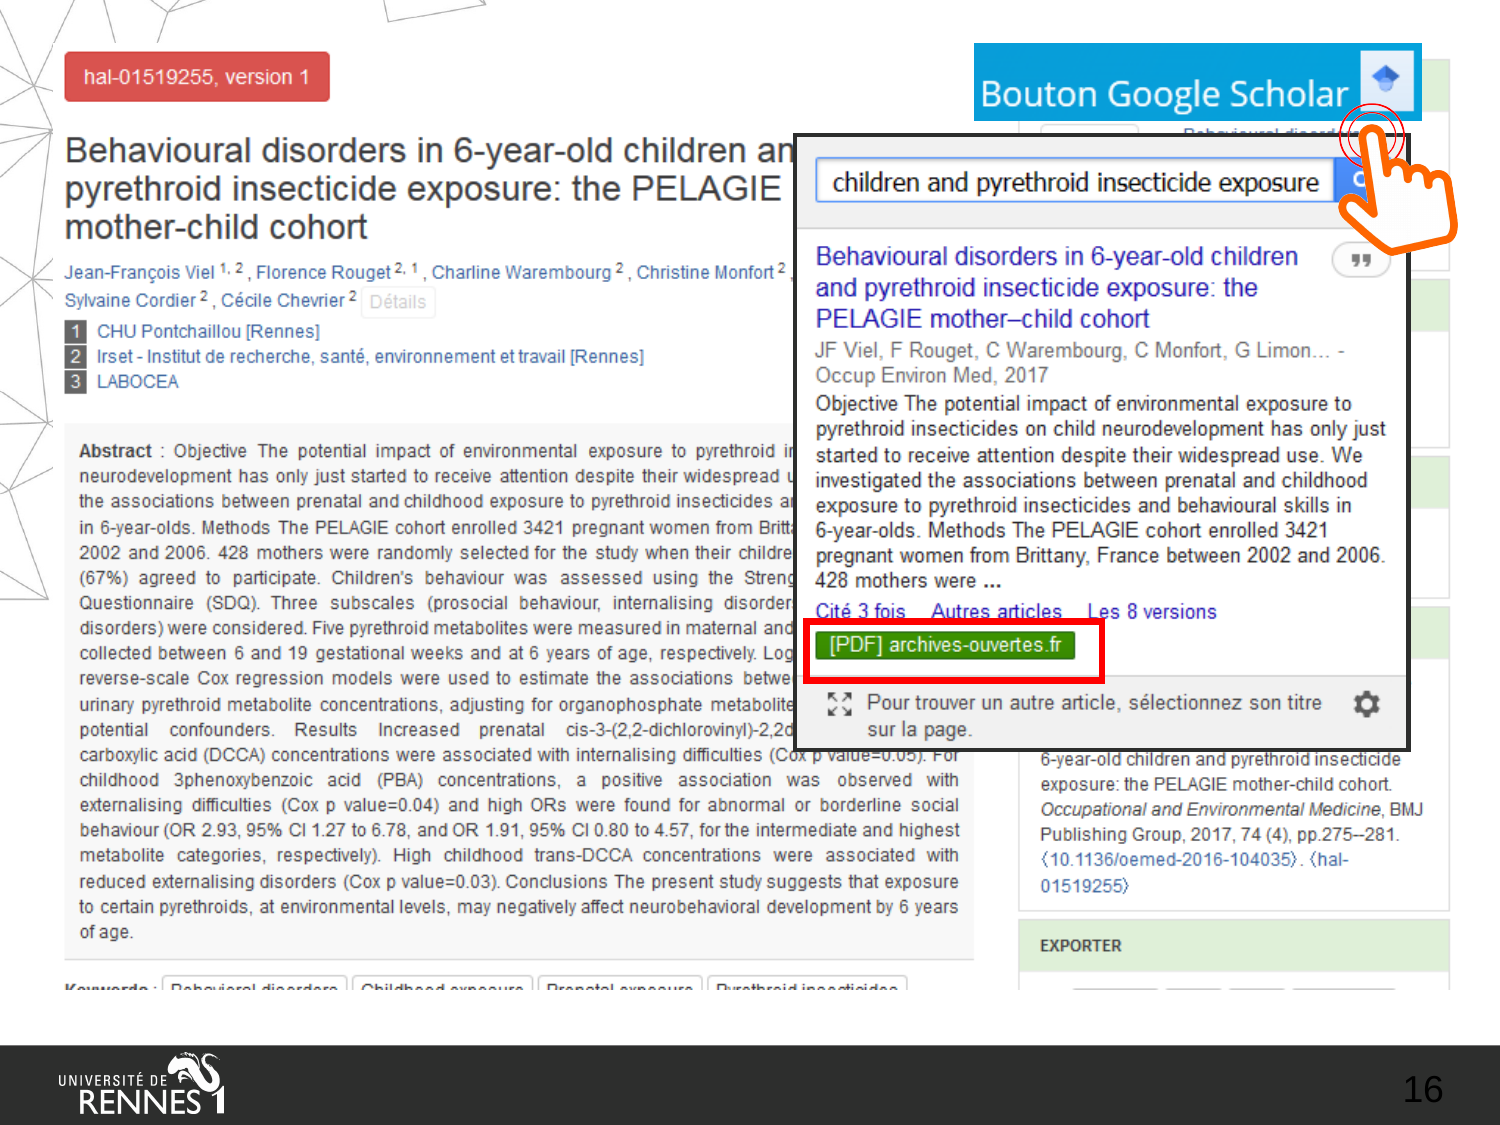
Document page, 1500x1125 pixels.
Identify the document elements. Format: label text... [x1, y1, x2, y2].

picture [0, 0, 1500, 1045]
text_box 1 [1257, 1057, 1459, 1118]
picture [59, 1052, 224, 1114]
